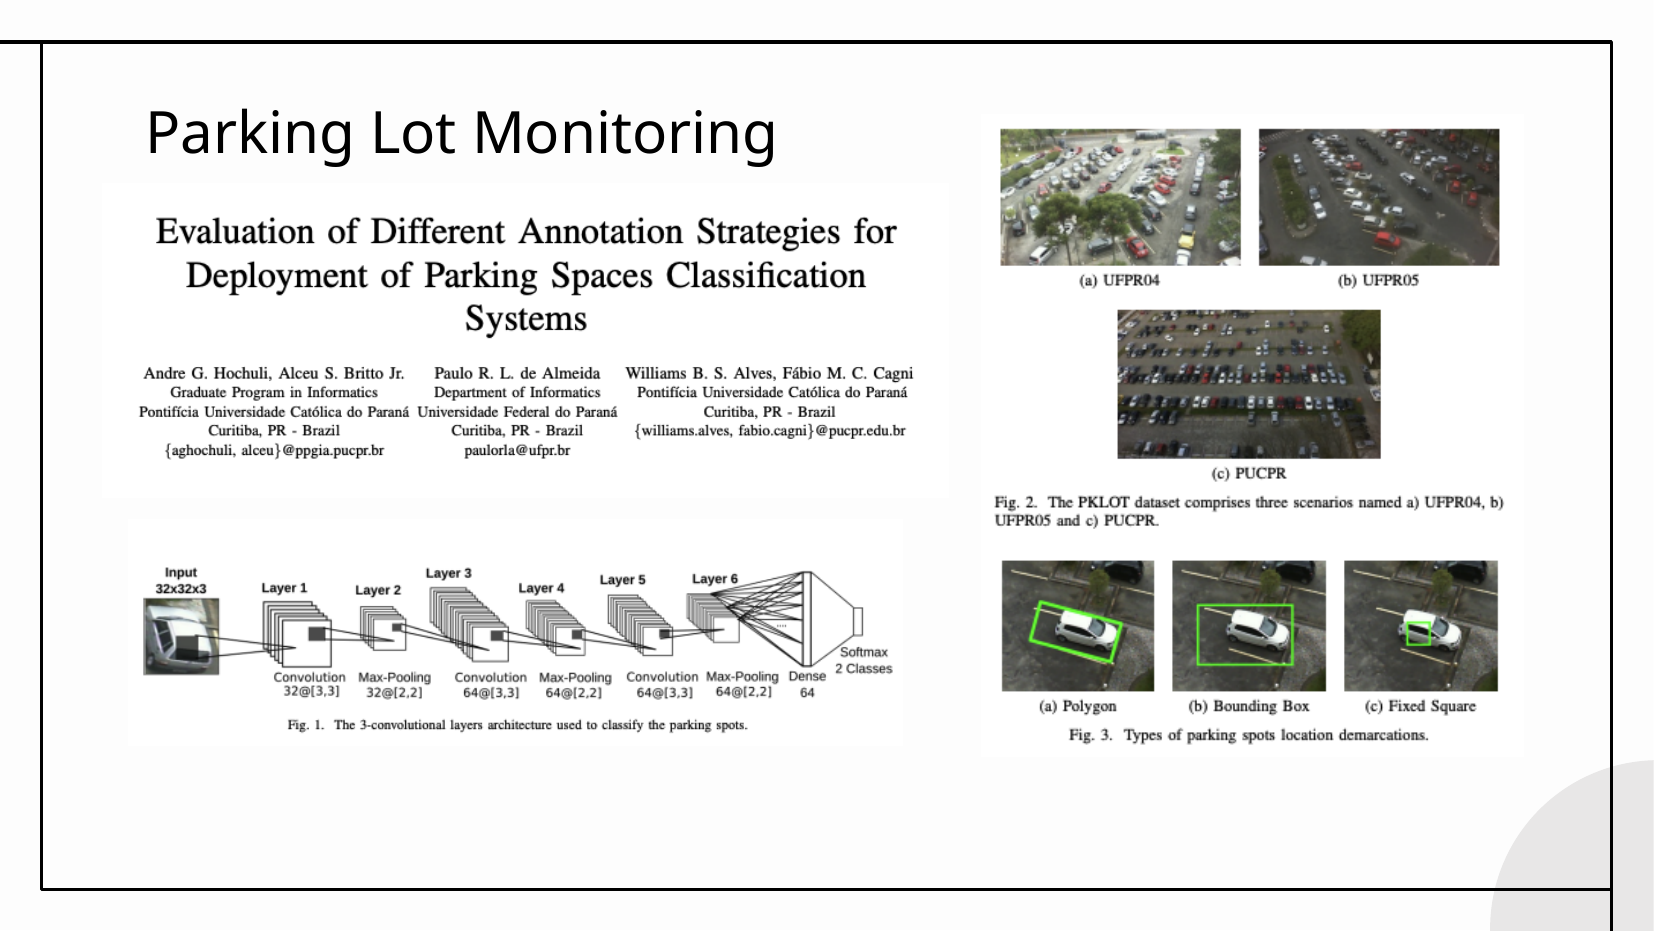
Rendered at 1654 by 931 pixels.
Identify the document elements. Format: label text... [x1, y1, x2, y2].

picture [981, 114, 1524, 758]
picture [102, 183, 949, 498]
picture [128, 519, 903, 746]
title Parking Lot Monitoring [130, 80, 1524, 184]
